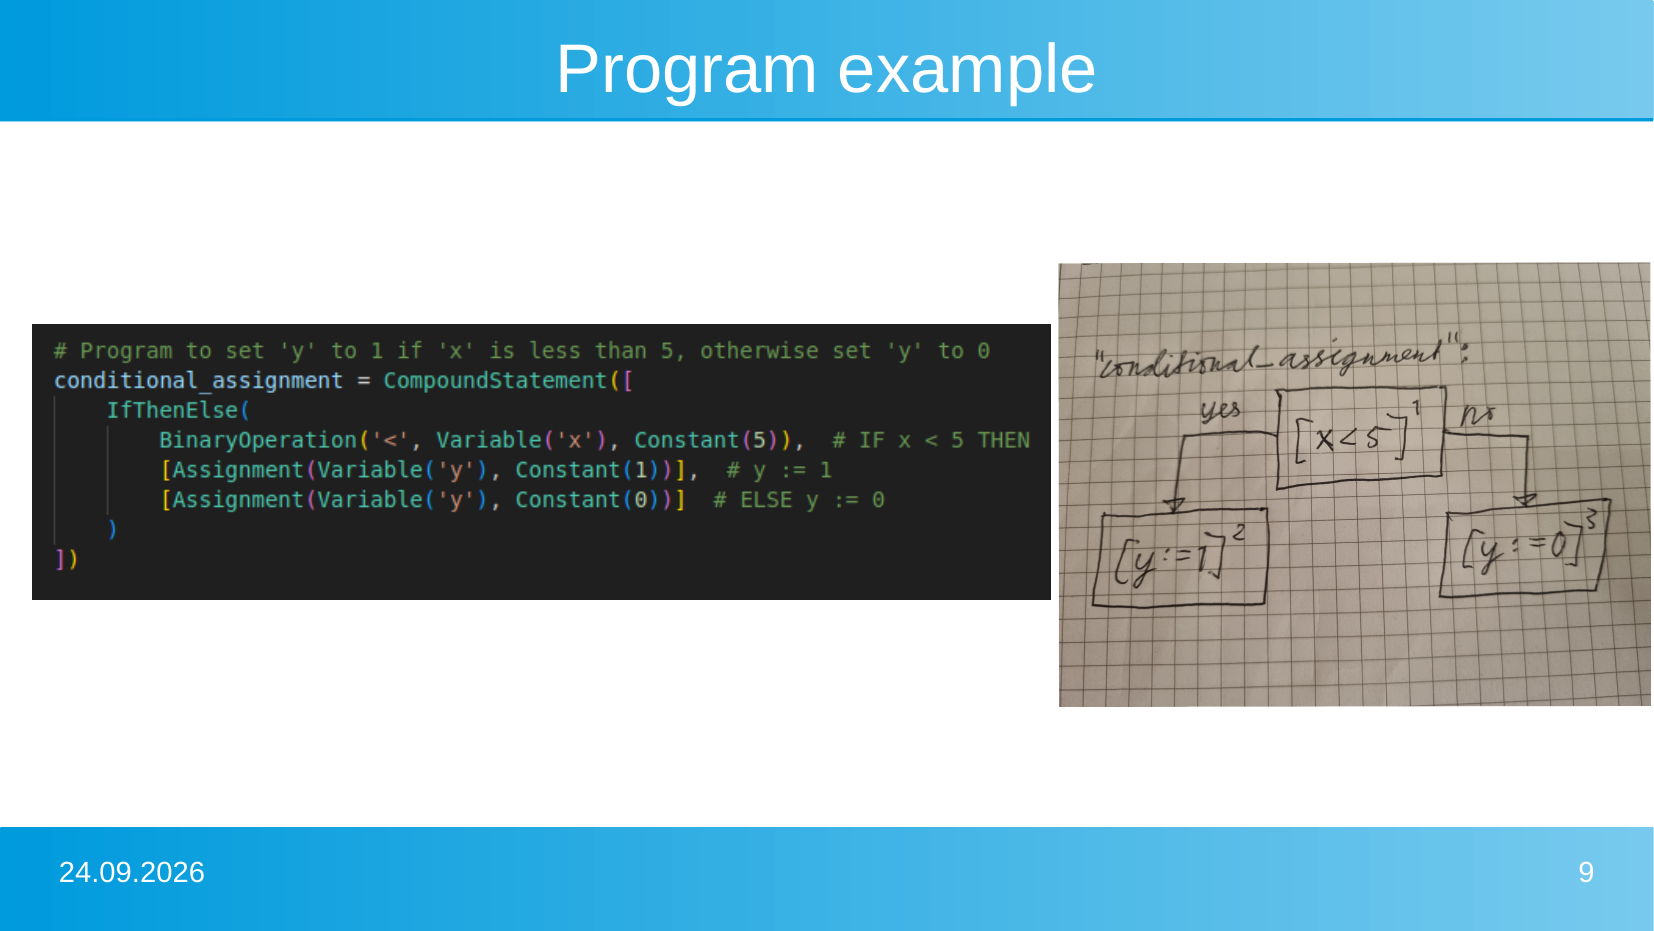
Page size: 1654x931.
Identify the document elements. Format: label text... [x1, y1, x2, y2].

picture [32, 324, 1051, 601]
title Program example [59, 29, 1595, 108]
picture [1058, 262, 1651, 707]
